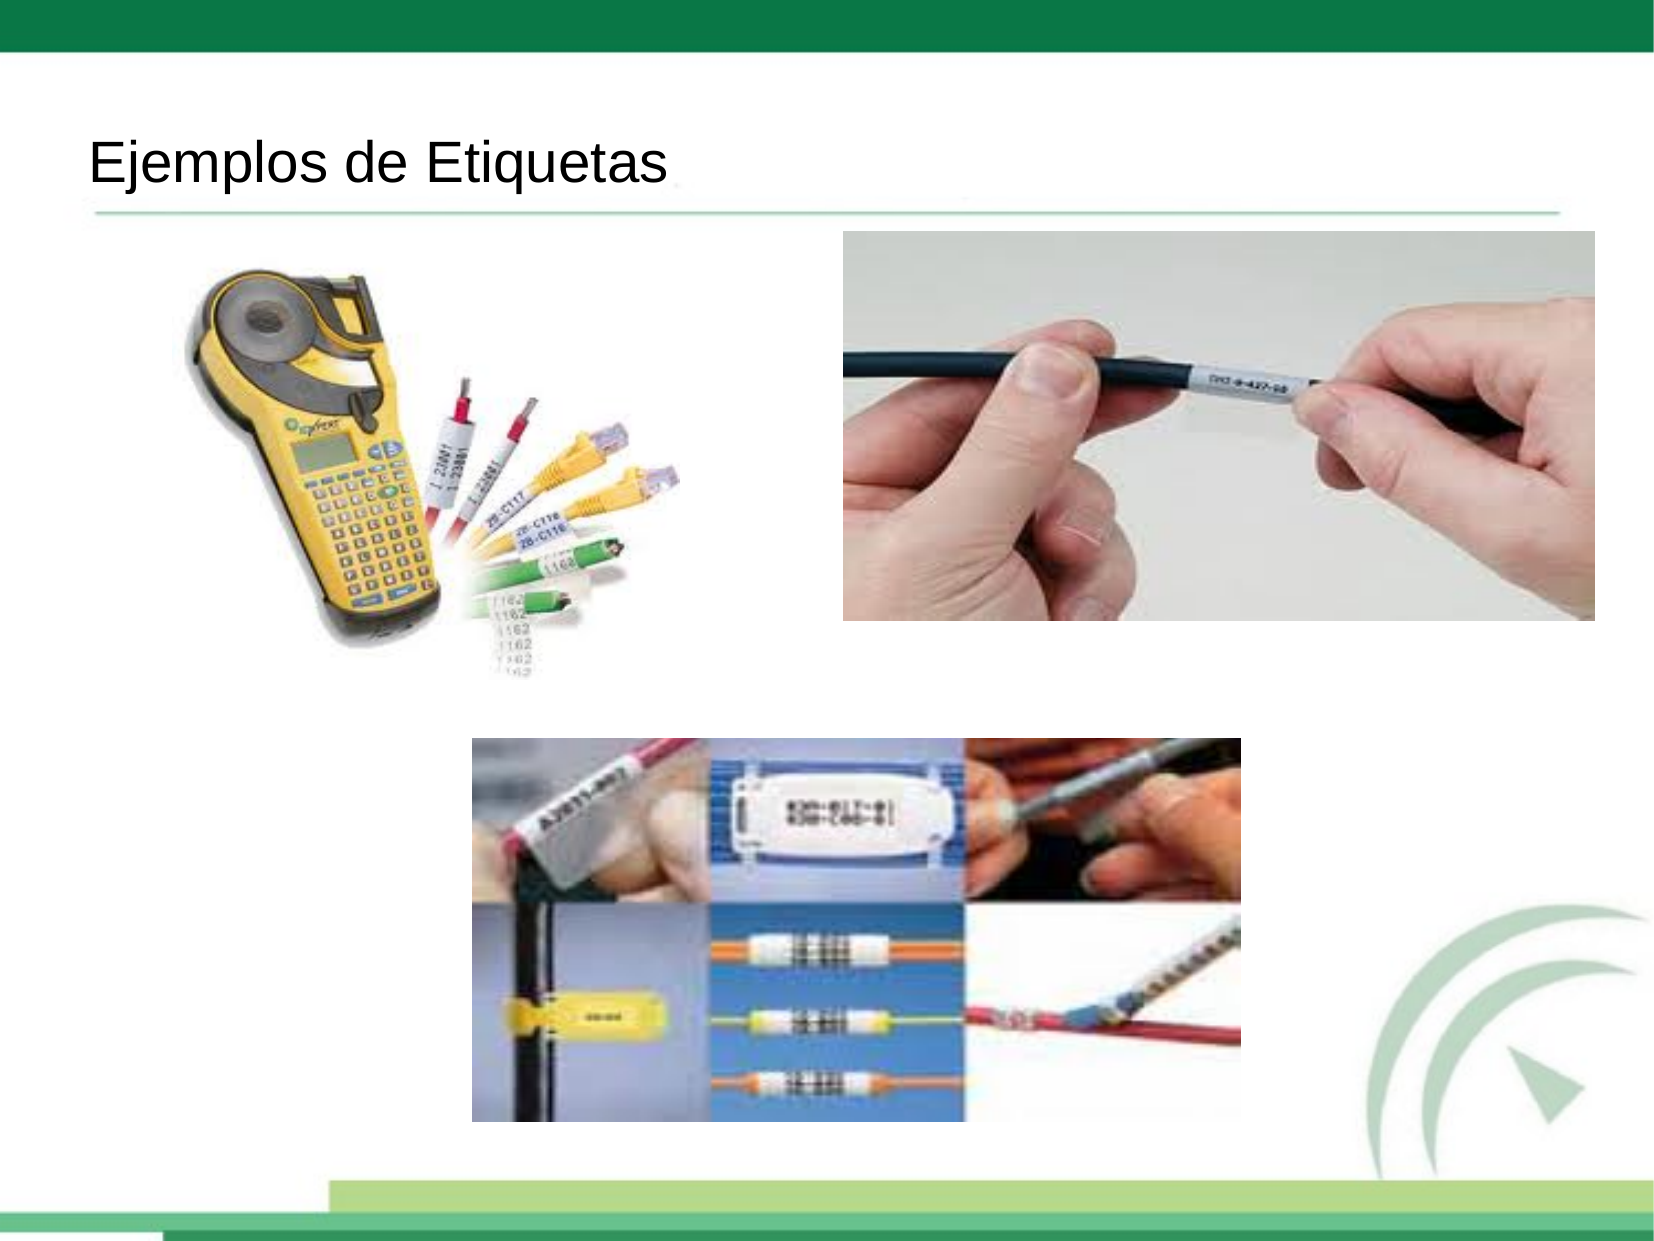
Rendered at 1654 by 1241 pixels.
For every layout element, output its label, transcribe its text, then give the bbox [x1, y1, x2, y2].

picture [0, 0, 1654, 1241]
title Ejemplos de Etiquetas [88, 66, 1577, 259]
